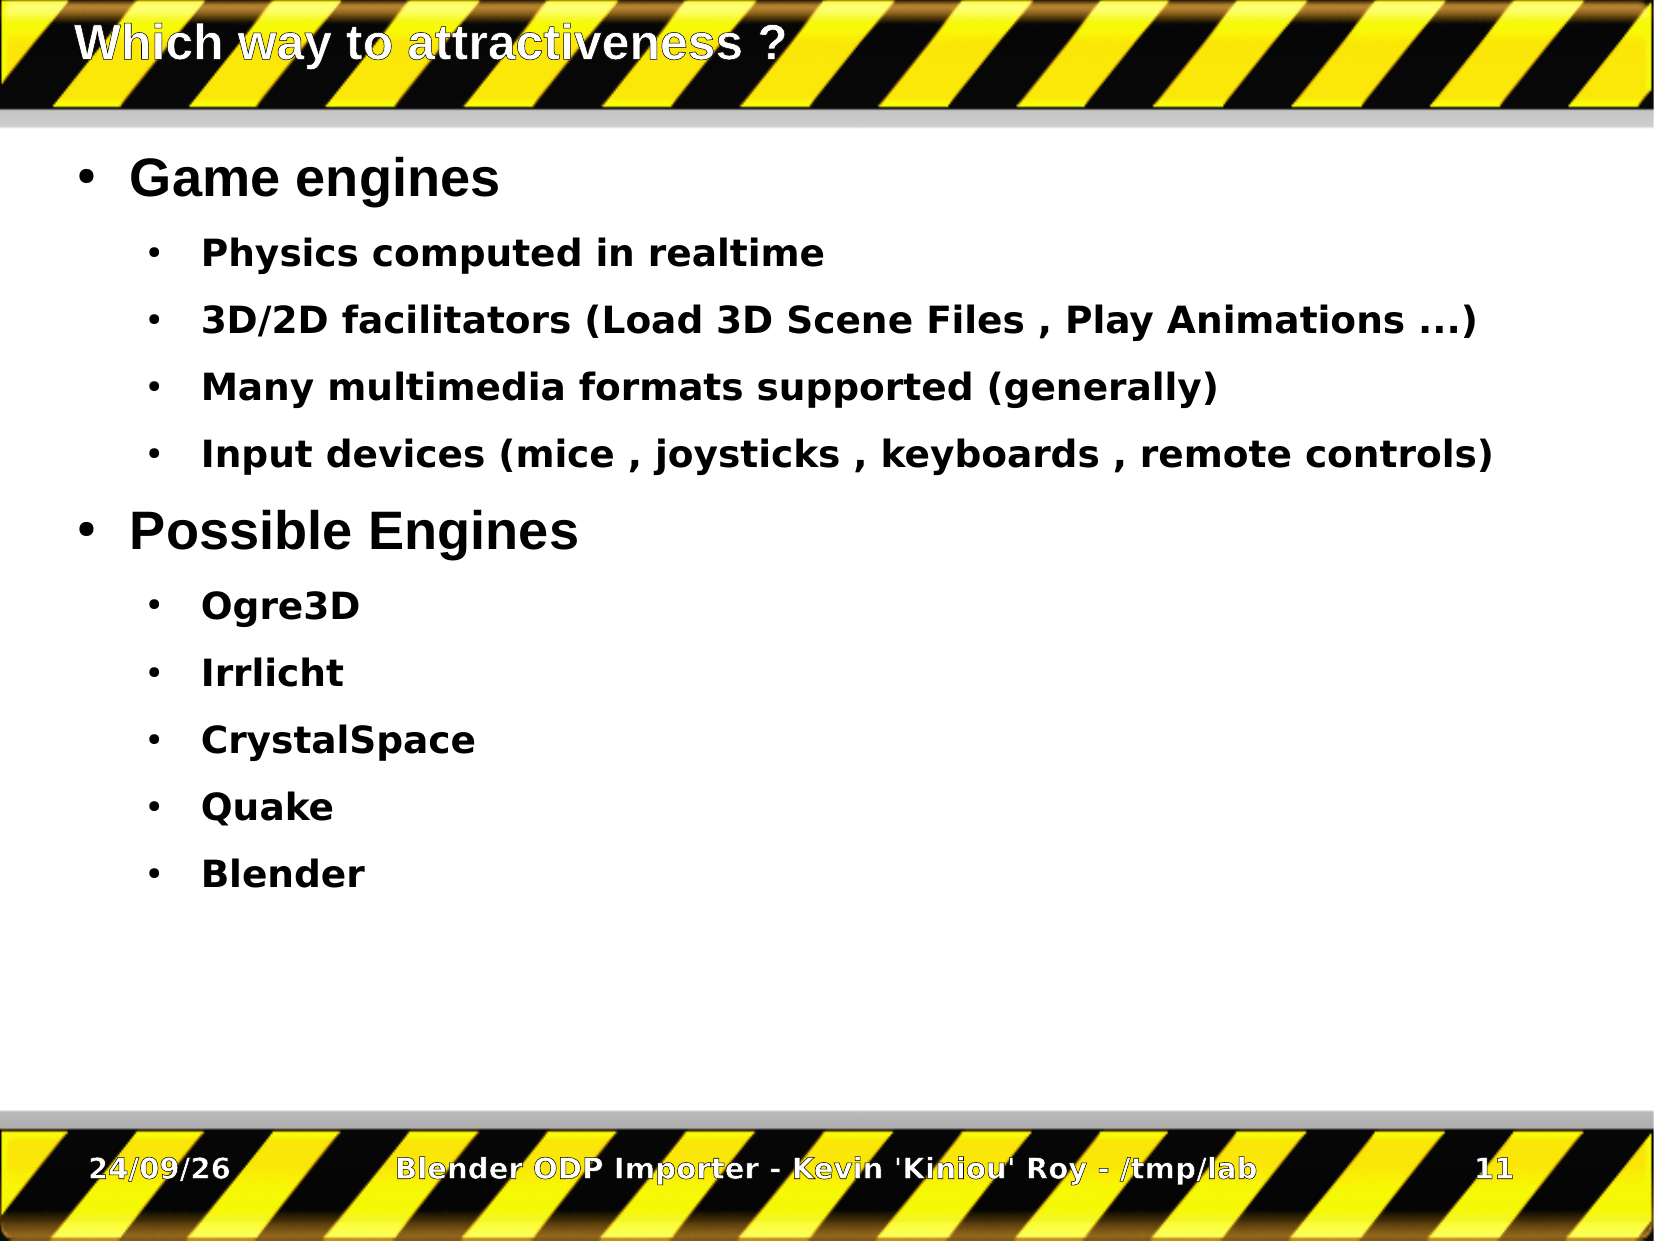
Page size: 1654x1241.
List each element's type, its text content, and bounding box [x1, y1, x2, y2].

title Which way to attractiveness ? [73, 14, 1580, 102]
picture [0, 0, 1654, 1241]
list Game engines Physics computed in realtime 3D/2D facilitators (Load 3D Scene Files , Play Animations ...) Many multimedia formats supported (generally) Input devices (mice , joysticks , keyboards , remote controls) Possible Engines Ogre3D Irrlicht CrystalSpace Quake Blender [59, 147, 1595, 1093]
